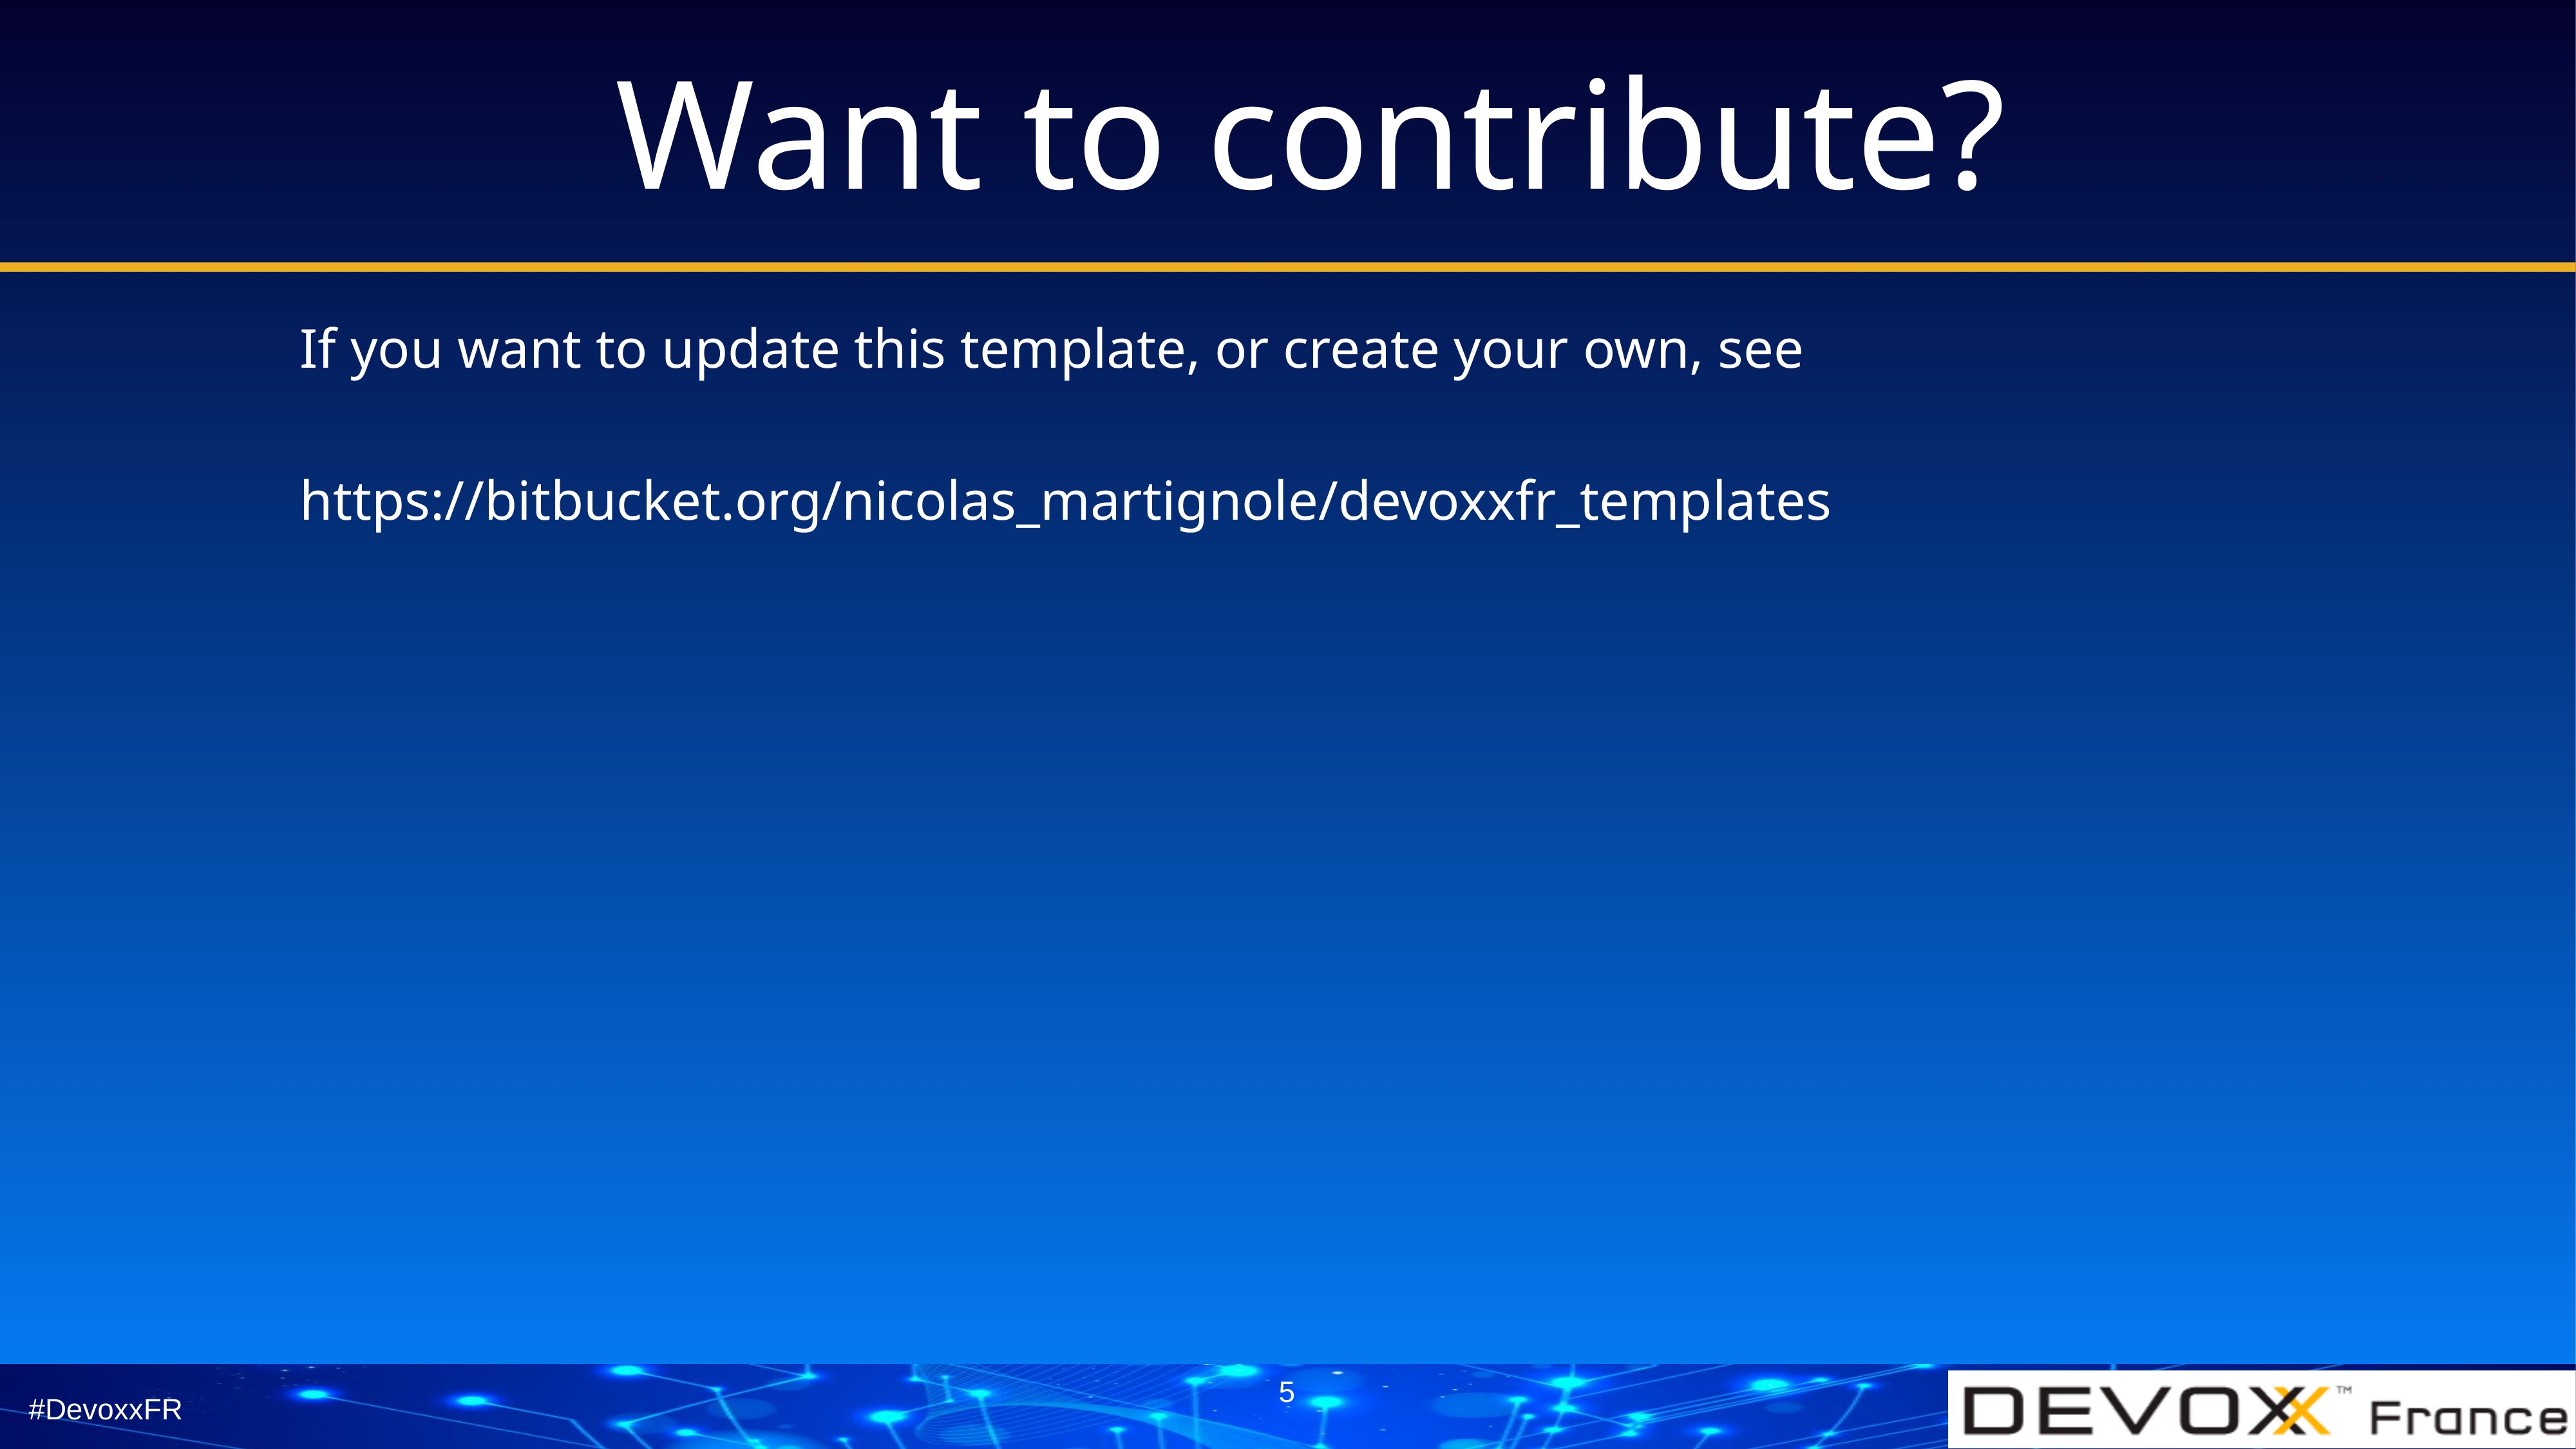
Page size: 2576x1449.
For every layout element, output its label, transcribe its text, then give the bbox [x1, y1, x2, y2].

list If you want to update this template, or create your own, see https://bitbucket.org/nicolas_martignole/devoxxfr_templates [299, 310, 2322, 1326]
picture [1316, 1445, 1324, 1448]
picture [0, 272, 2576, 1449]
text_box 5 [1270, 1375, 1304, 1427]
title Want to contribute? [299, 14, 2322, 247]
picture [755, 1445, 766, 1449]
picture [748, 1440, 758, 1443]
picture [0, 0, 2576, 262]
